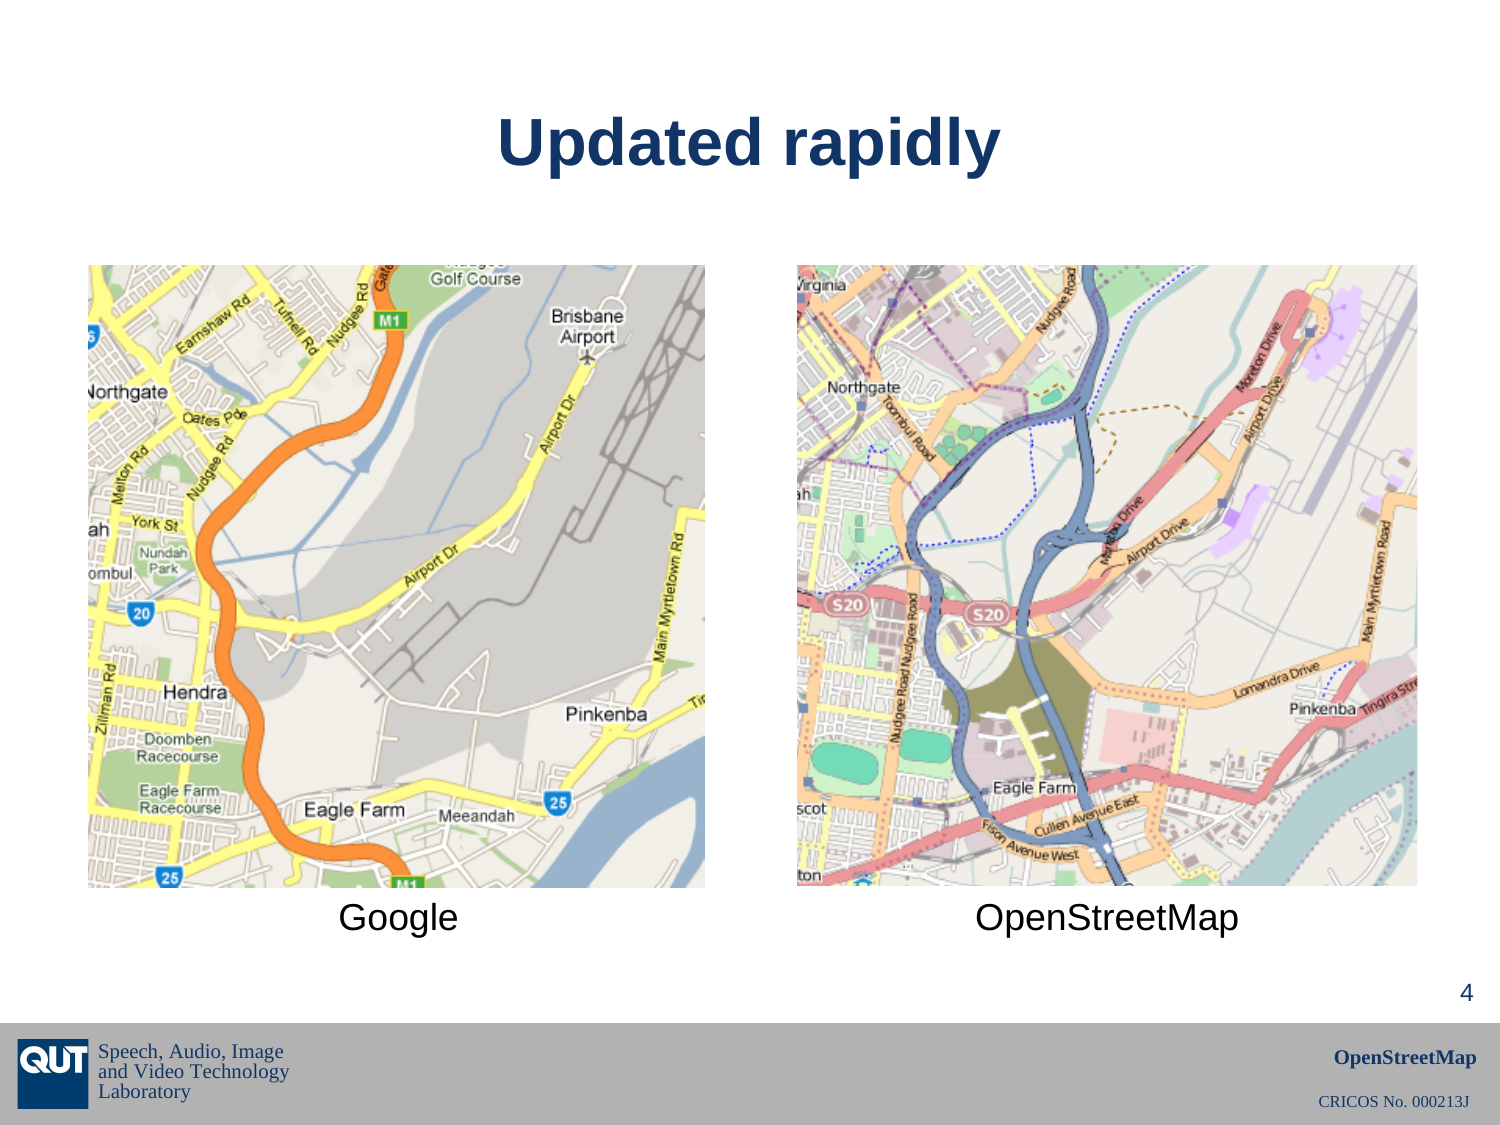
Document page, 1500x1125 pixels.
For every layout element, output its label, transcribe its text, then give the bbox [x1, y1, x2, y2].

text_box Google [88, 885, 709, 946]
text_box OpenStreetMap [797, 885, 1418, 946]
picture [88, 265, 705, 885]
title Updated rapidly [74, 44, 1425, 233]
picture [797, 265, 1418, 885]
picture [17, 1039, 89, 1109]
